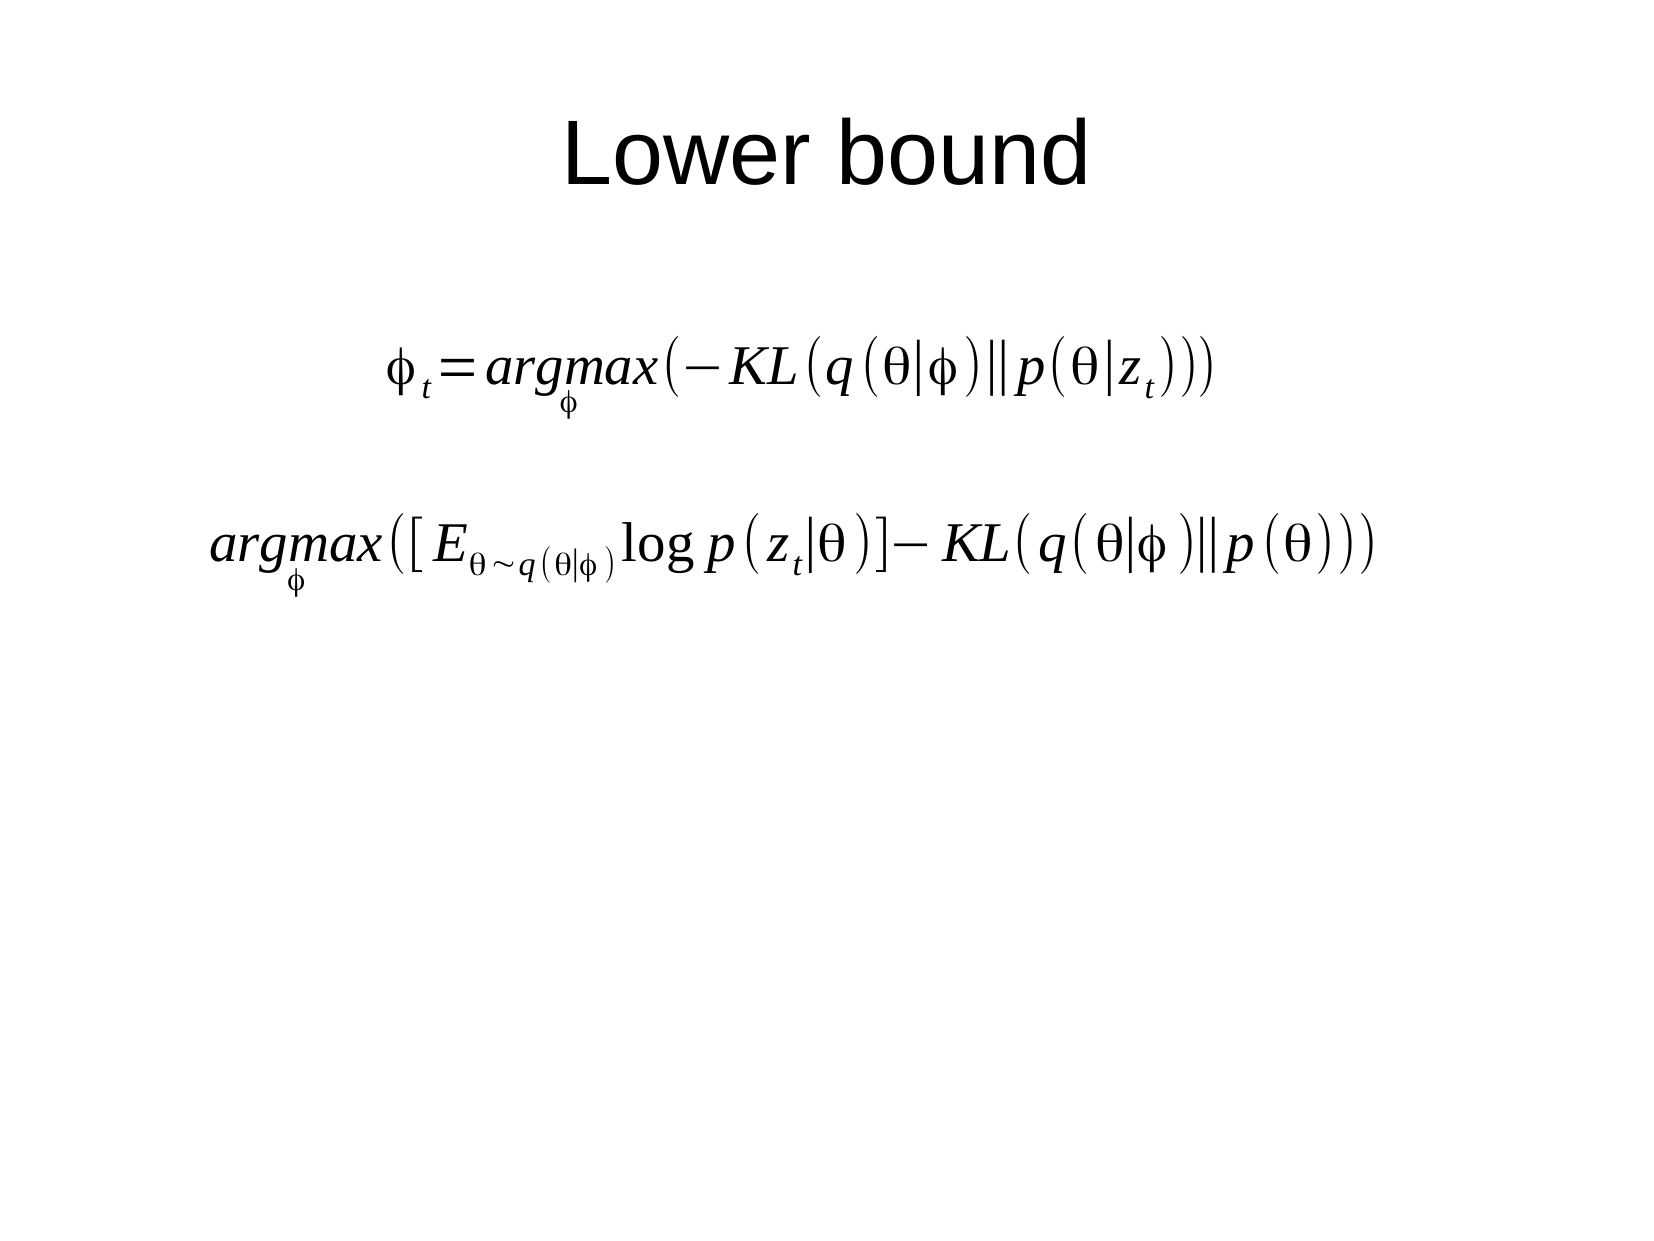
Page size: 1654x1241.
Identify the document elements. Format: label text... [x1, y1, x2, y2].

chart [372, 332, 1232, 421]
chart [194, 509, 1390, 598]
title Lower bound [82, 49, 1571, 257]
